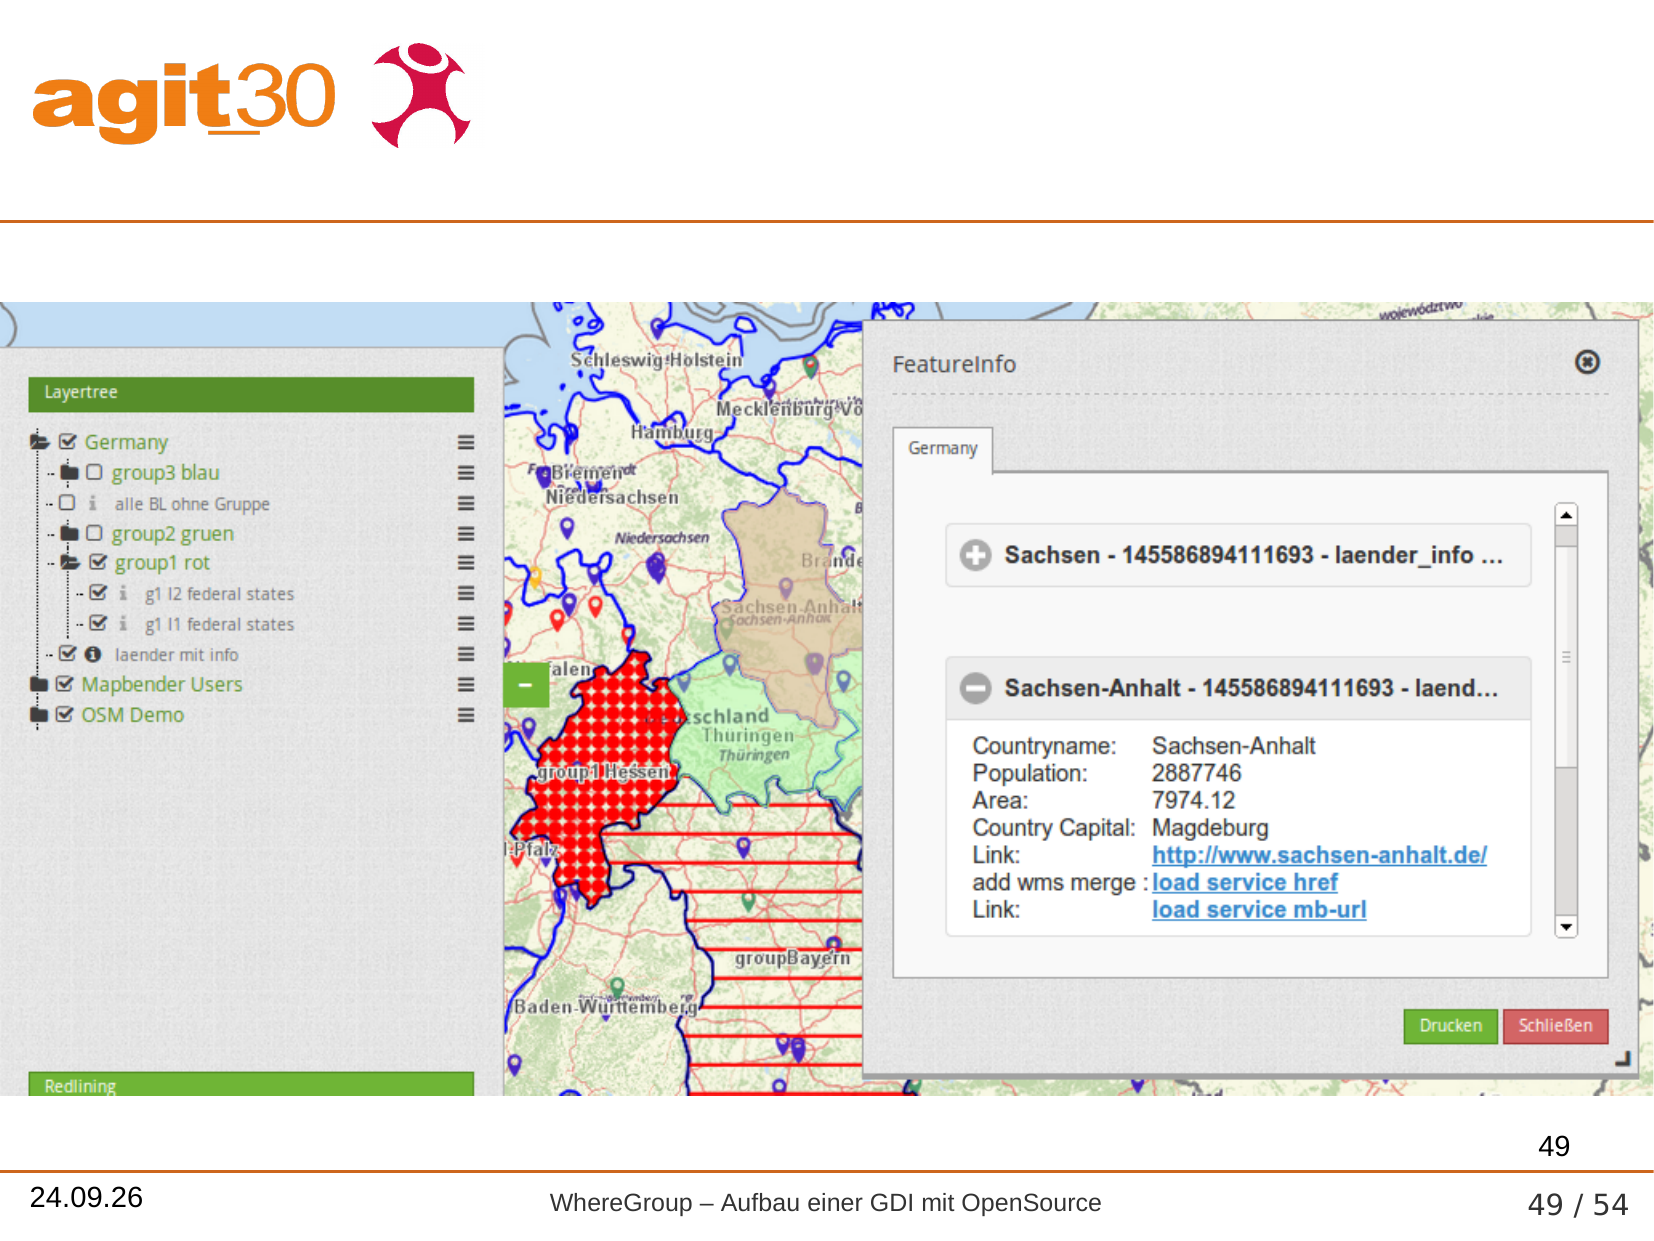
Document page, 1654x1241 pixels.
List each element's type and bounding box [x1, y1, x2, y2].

picture [29, 58, 340, 148]
picture [0, 302, 1654, 1096]
